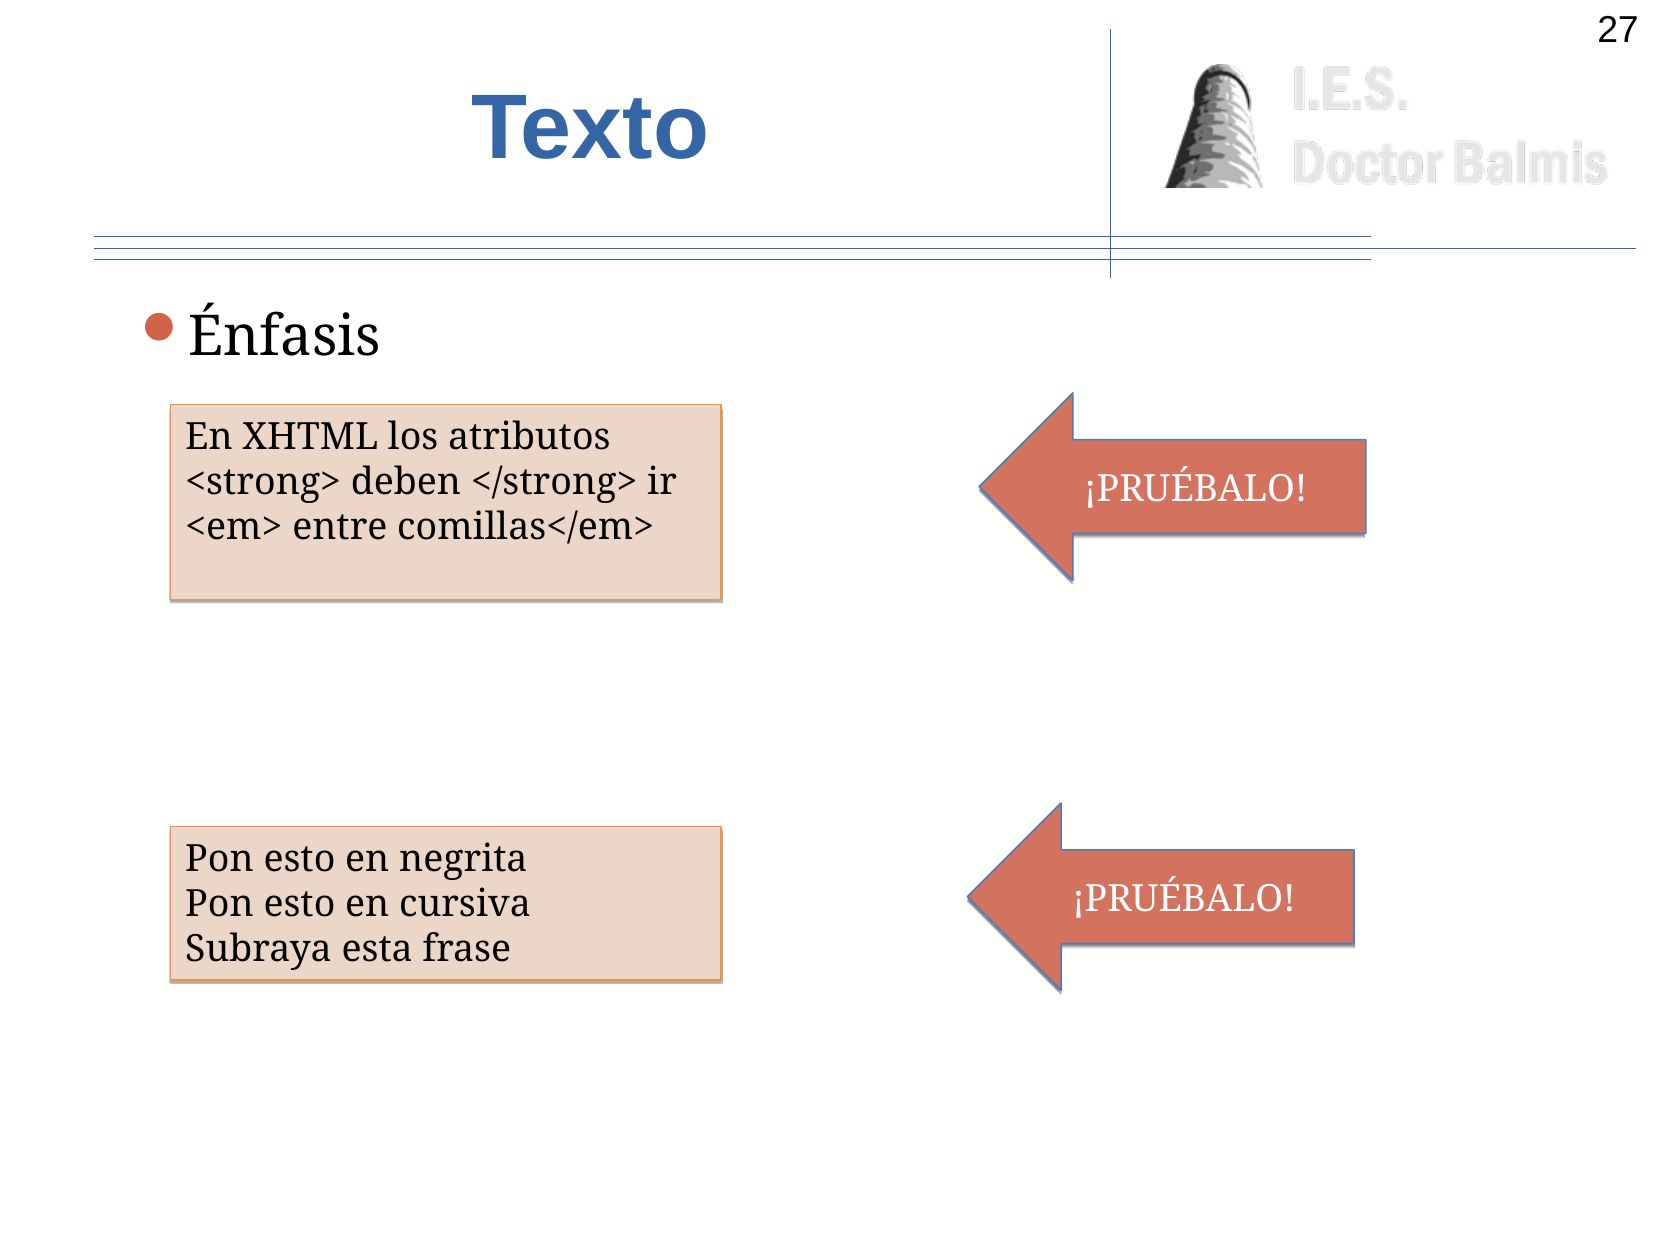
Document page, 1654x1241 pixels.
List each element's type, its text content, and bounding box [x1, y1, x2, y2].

text_box ¡PRUÉBALO! [979, 392, 1366, 581]
text_box En XHTML los atributos <strong> deben </strong> ir <em> entre comillas</em> [170, 404, 722, 600]
text_box Énfasis [126, 291, 1522, 1042]
text_box Pon esto en negrita Pon esto en cursiva Subraya esta frase [170, 826, 722, 981]
picture [1133, 64, 1619, 188]
text_box ¡PRUÉBALO! [967, 802, 1355, 991]
title Texto [118, 23, 1063, 231]
